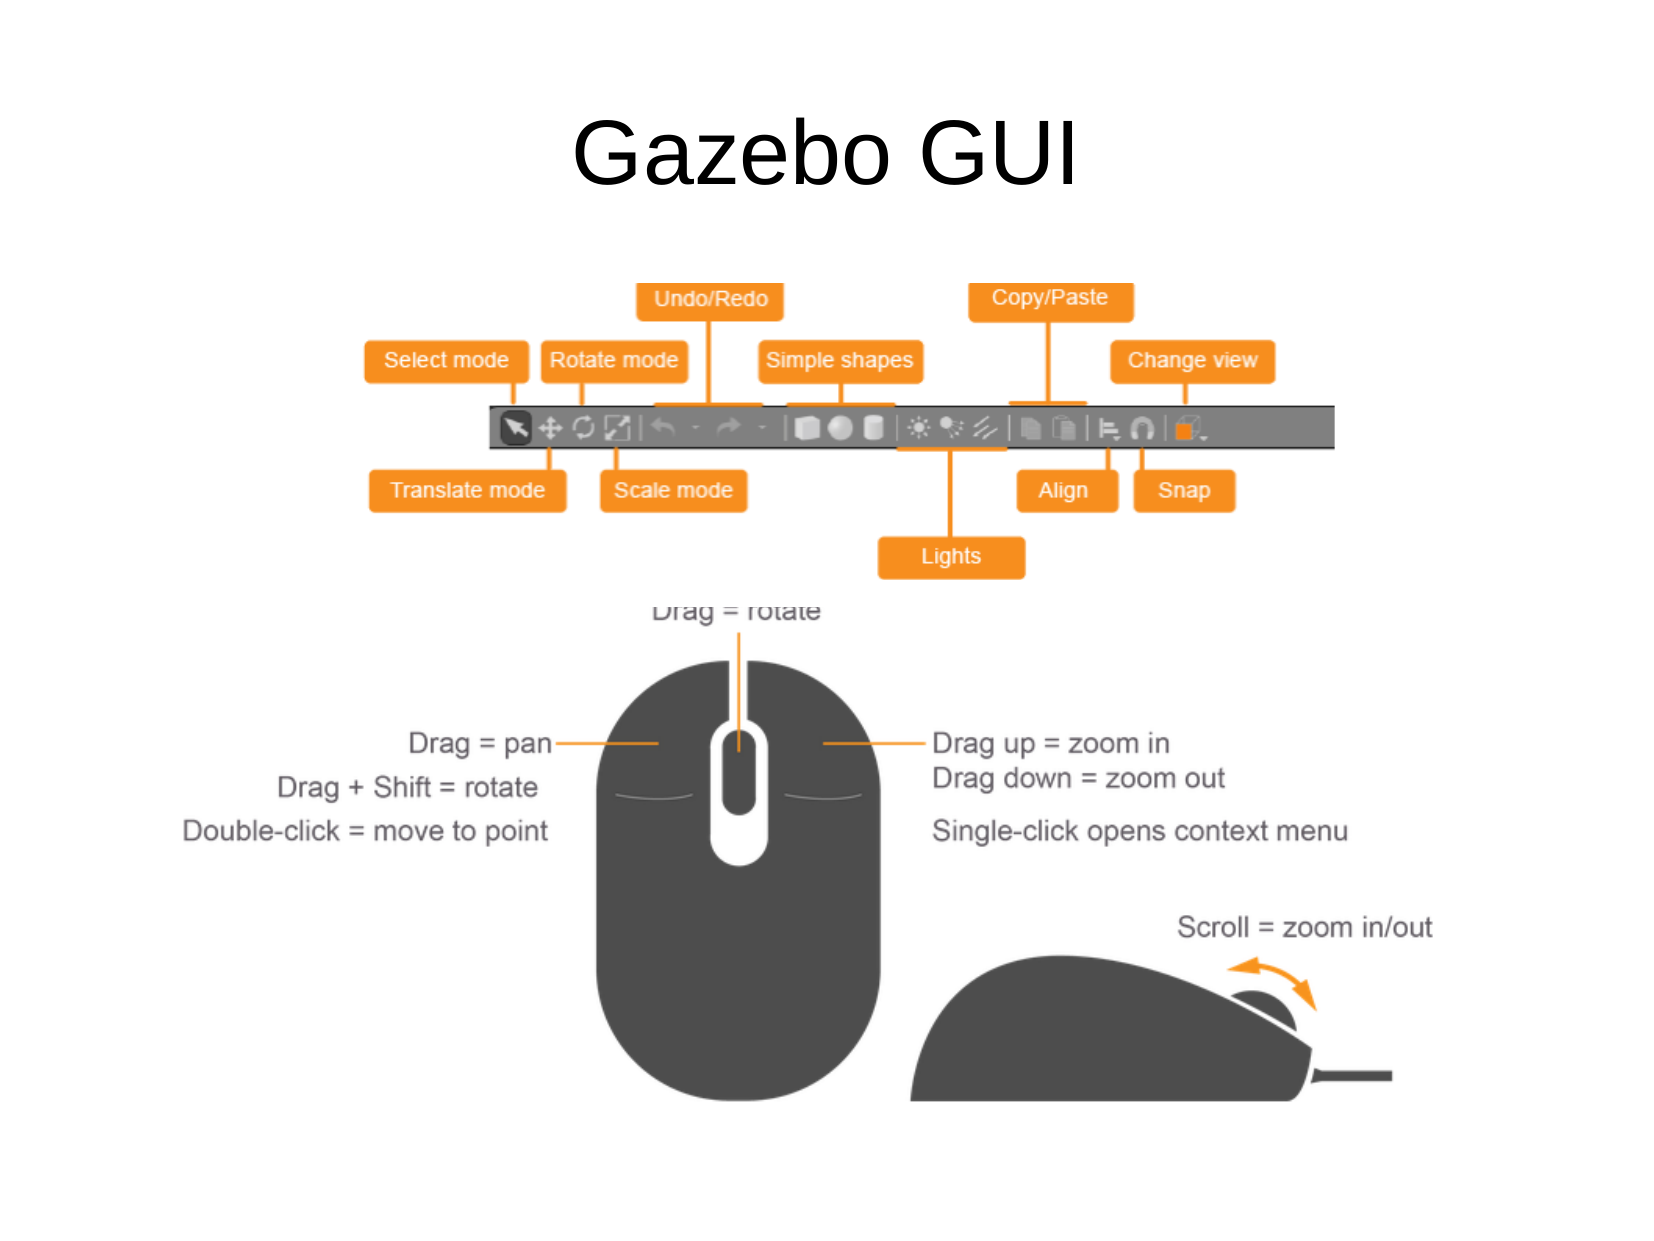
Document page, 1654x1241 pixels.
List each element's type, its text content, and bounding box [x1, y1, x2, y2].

picture [159, 607, 1511, 1136]
picture [340, 283, 1335, 580]
title Gazebo GUI [82, 49, 1571, 257]
